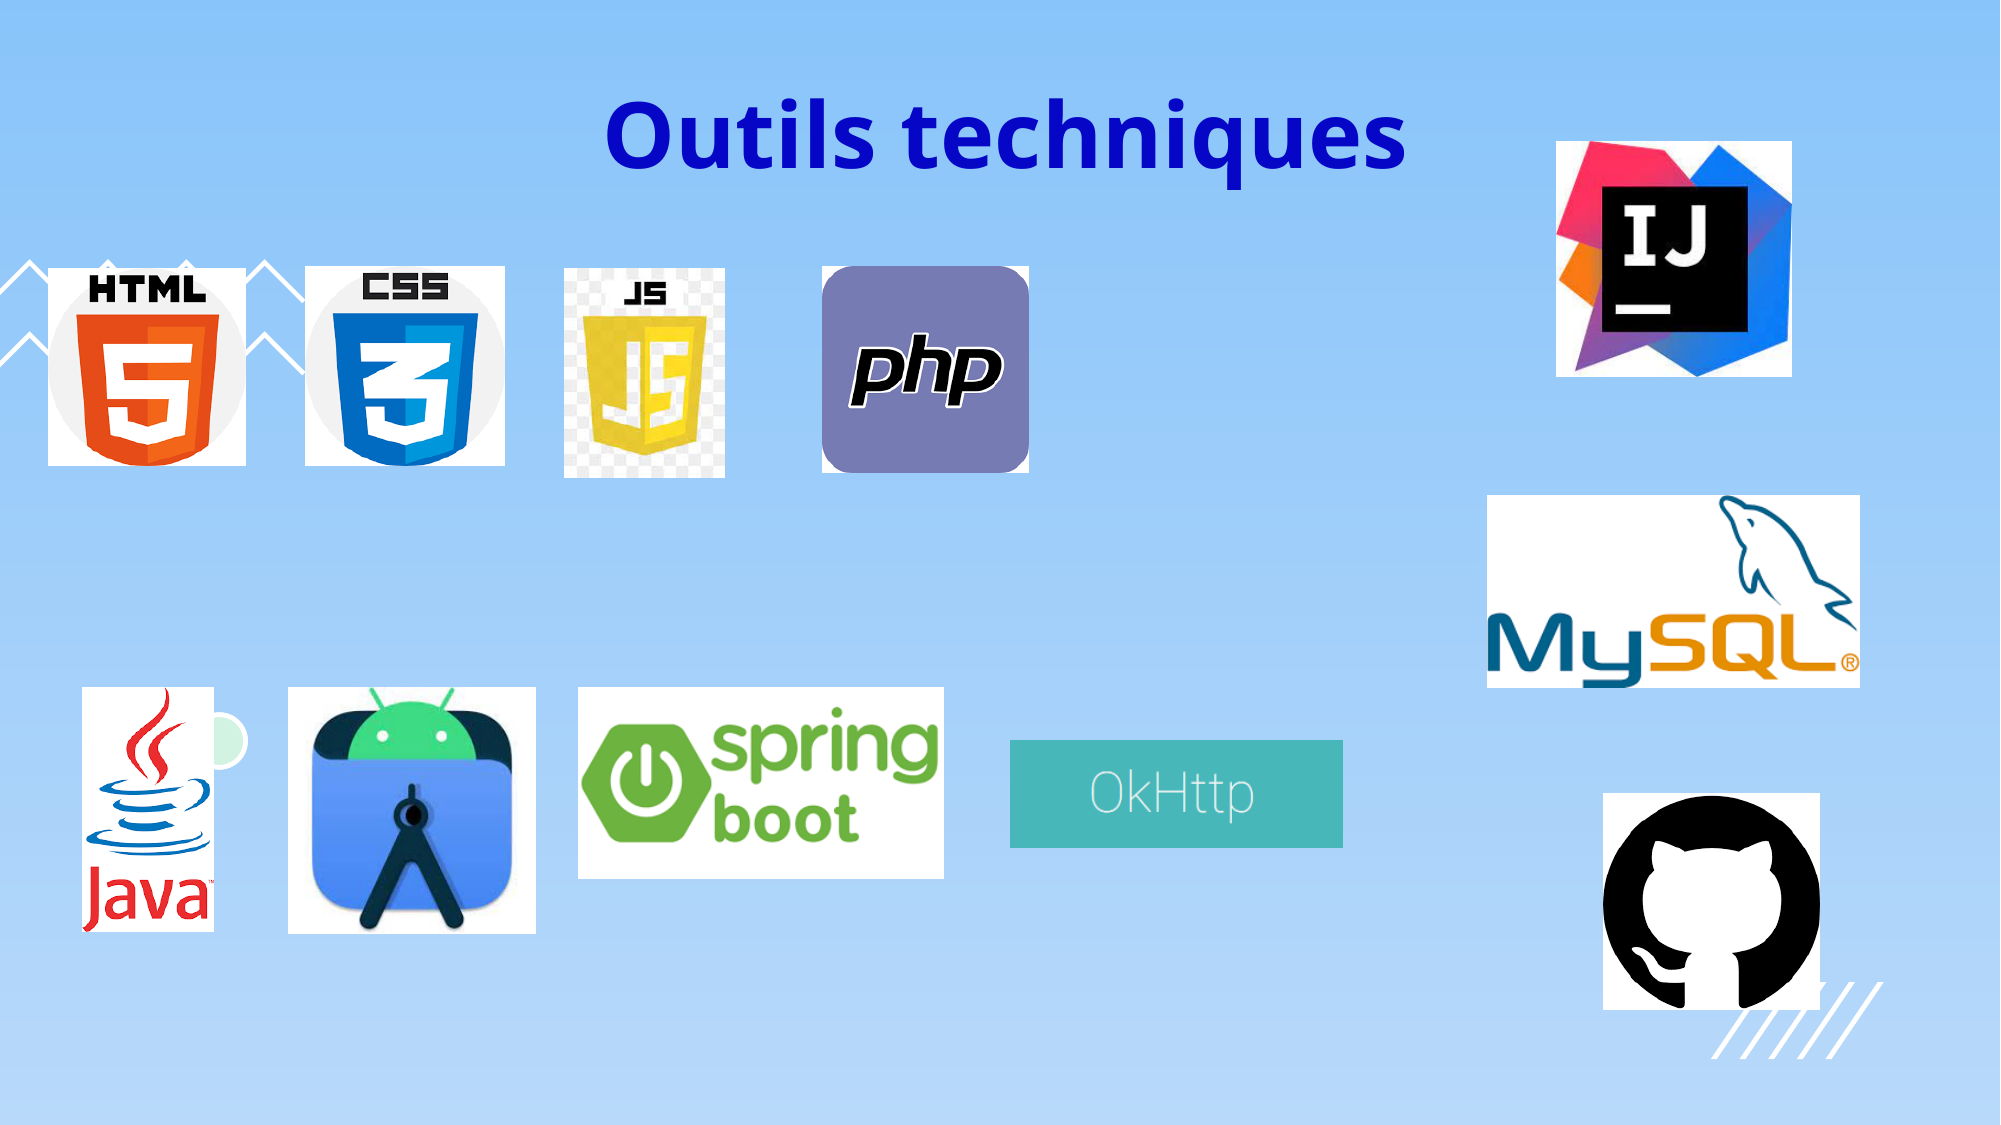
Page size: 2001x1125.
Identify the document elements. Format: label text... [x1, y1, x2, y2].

picture [564, 268, 725, 479]
picture [82, 687, 214, 932]
picture [305, 266, 505, 466]
picture [1487, 495, 1860, 688]
text_box Outils techniques [5, 0, 2000, 196]
text_box [0, 0, 2000, 1125]
picture [288, 687, 536, 934]
picture [578, 687, 944, 879]
picture [1556, 141, 1792, 377]
picture [48, 268, 246, 466]
picture [1010, 740, 1343, 848]
picture [1603, 793, 1820, 1010]
picture [822, 266, 1029, 473]
